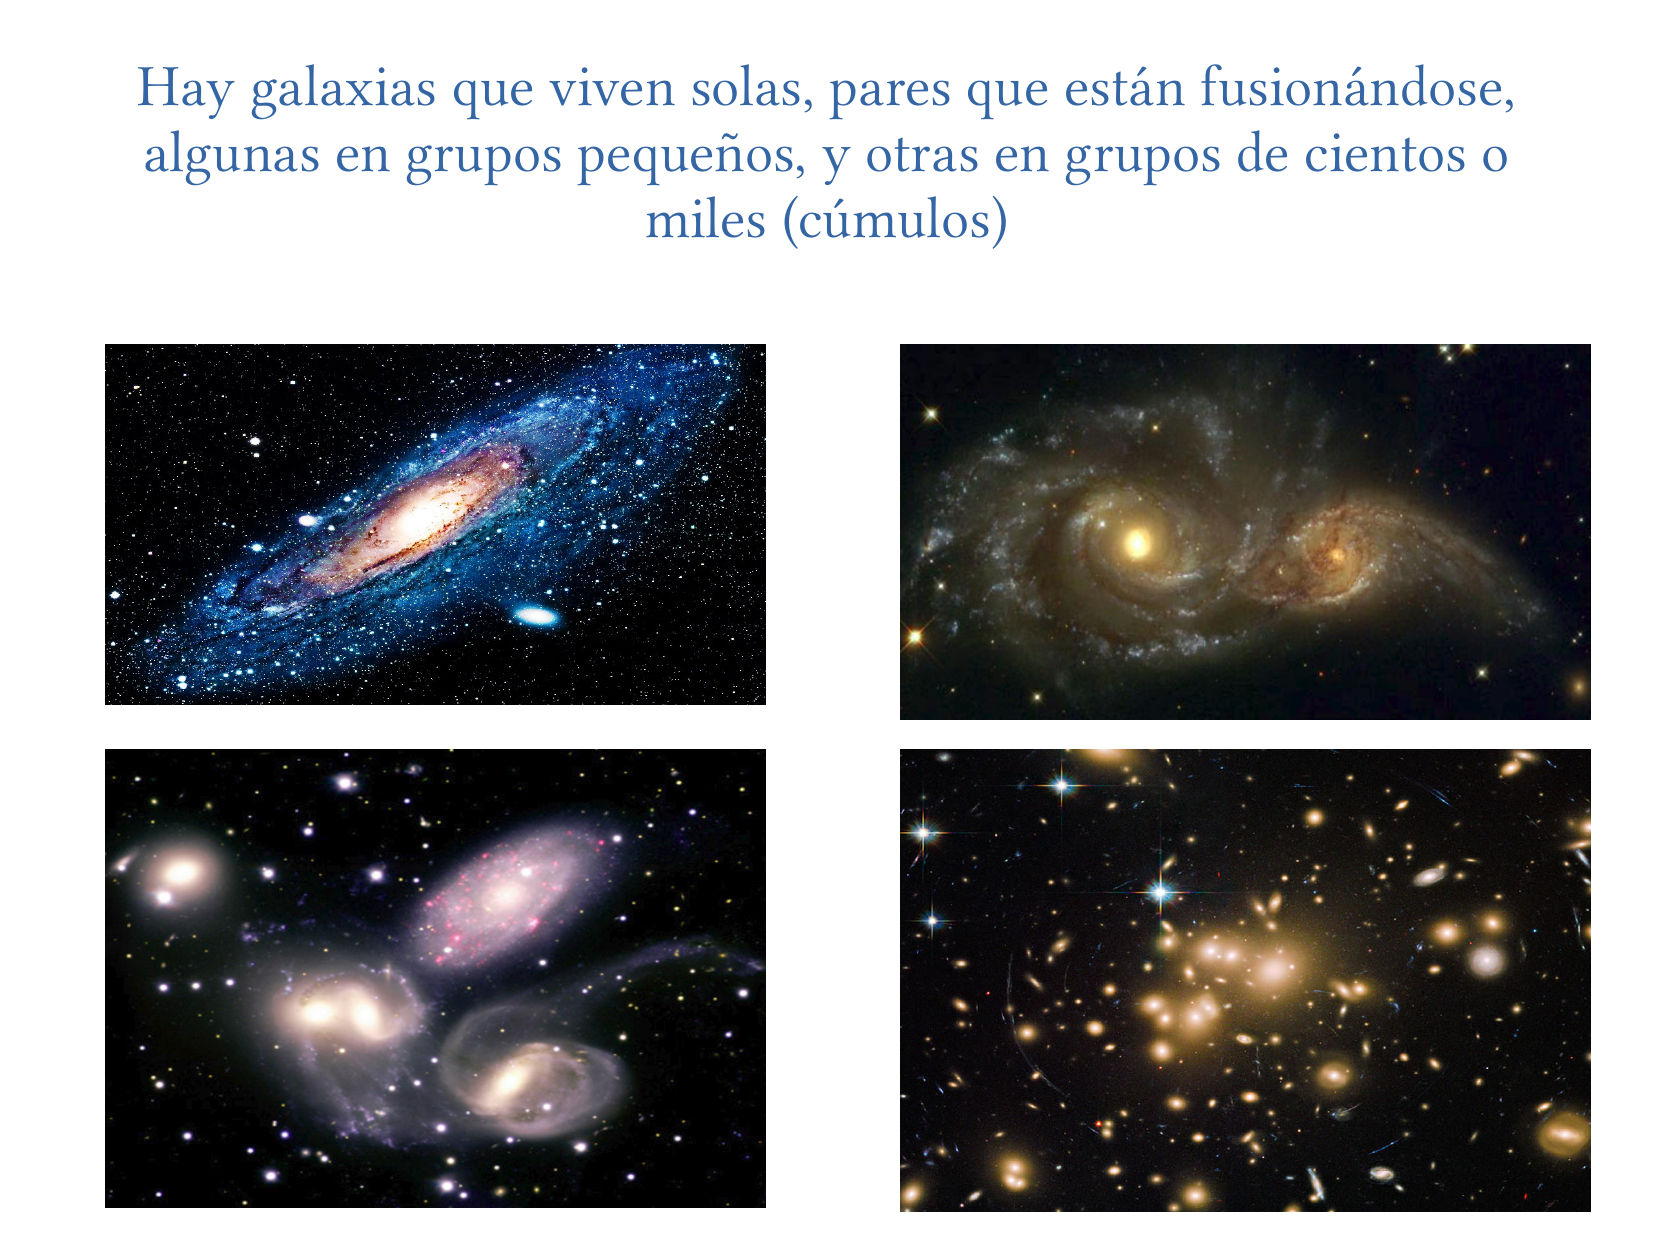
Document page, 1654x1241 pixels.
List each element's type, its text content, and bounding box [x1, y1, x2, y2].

picture [900, 344, 1591, 721]
picture [105, 749, 766, 1208]
picture [105, 344, 766, 706]
title Hay galaxias que viven solas, pares que están fusionándose, algunas en grupos pequeños, y otras en grupos de cientos o miles (cúmulos) [82, 49, 1572, 257]
picture [900, 749, 1591, 1212]
